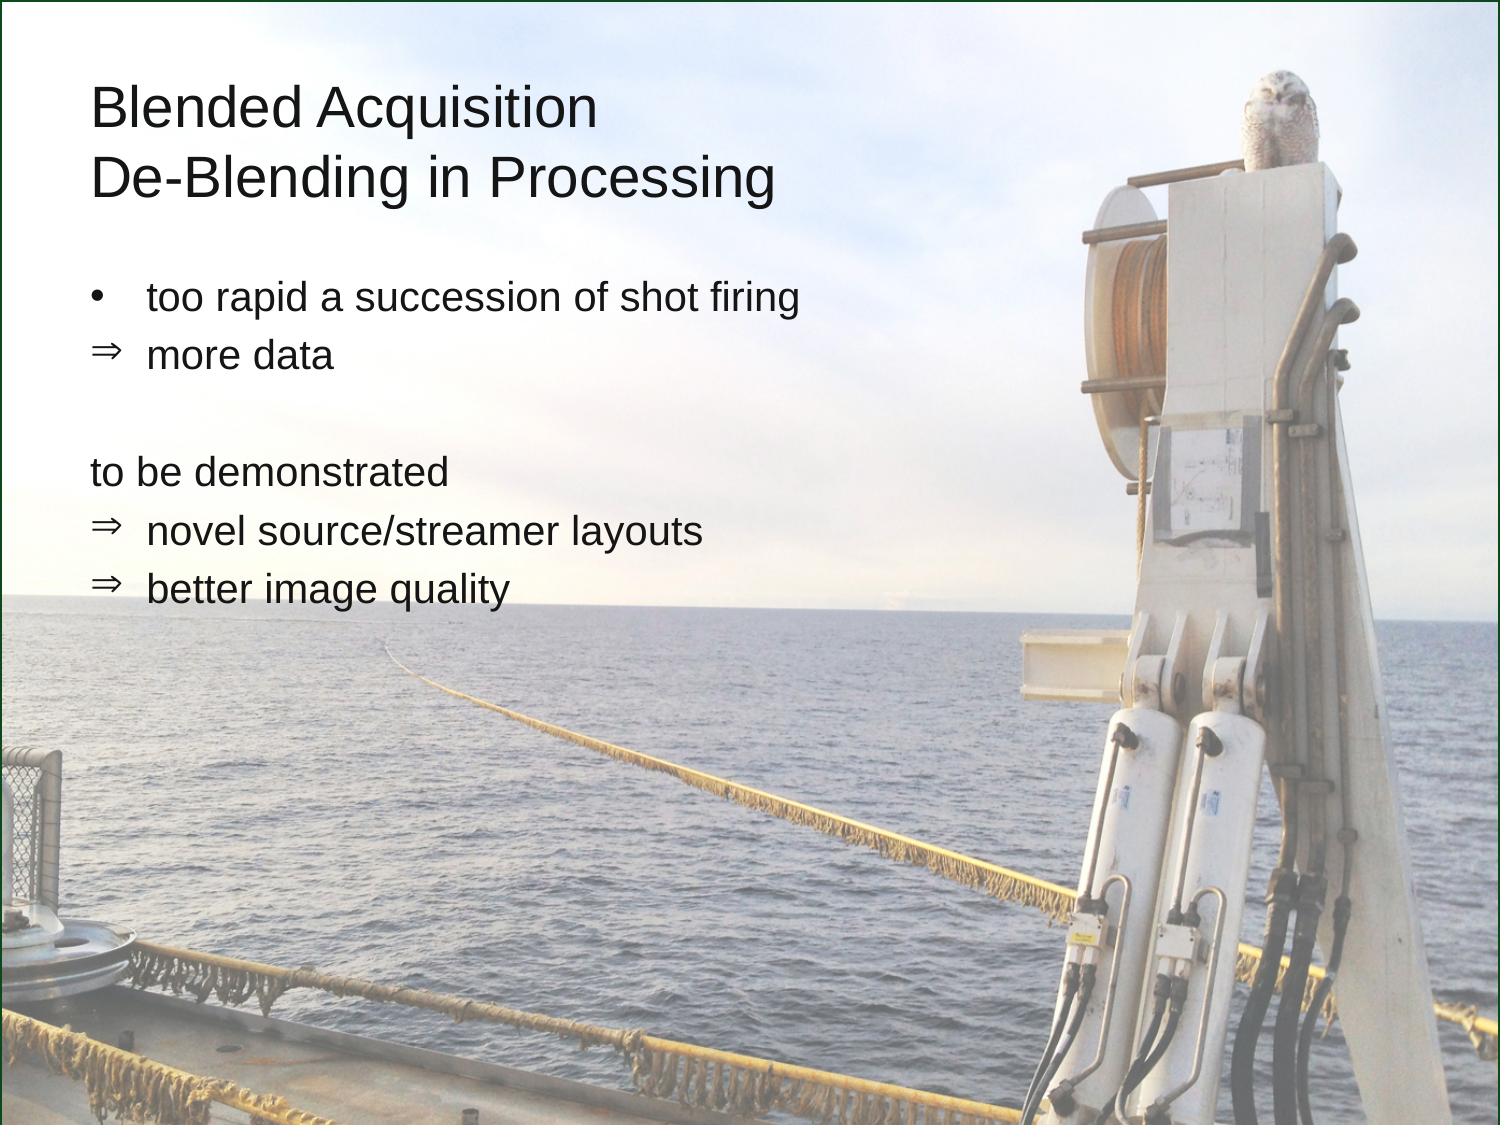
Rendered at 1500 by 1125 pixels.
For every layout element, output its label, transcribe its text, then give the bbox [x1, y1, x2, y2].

title Blended Acquisition De-Blending in Processing [75, 45, 1425, 233]
list too rapid a succession of shot firing more data to be demonstrated novel source/streamer layouts better image quality [75, 262, 1425, 1005]
text_box [0, 0, 1500, 1125]
